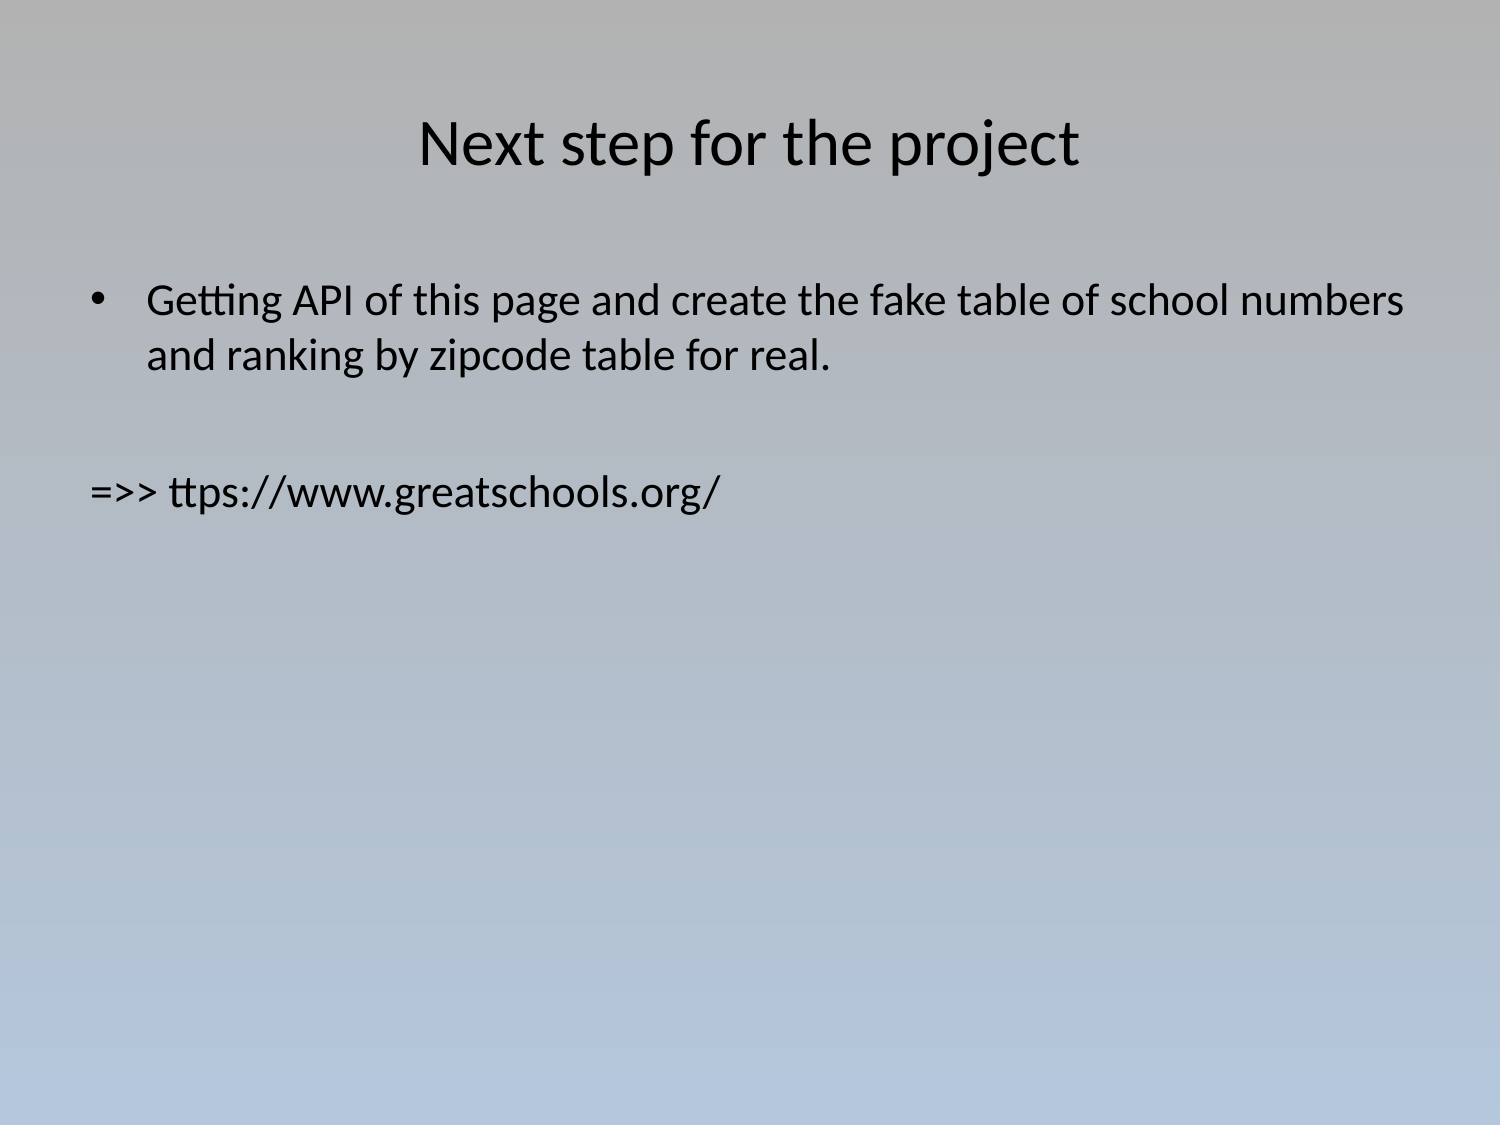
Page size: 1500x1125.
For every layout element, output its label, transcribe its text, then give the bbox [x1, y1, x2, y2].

title Next step for the project [75, 45, 1425, 233]
list Getting API of this page and create the fake table of school numbers and ranking by zipcode table for real. =>> ttps://www.greatschools.org/ [75, 262, 1425, 1005]
